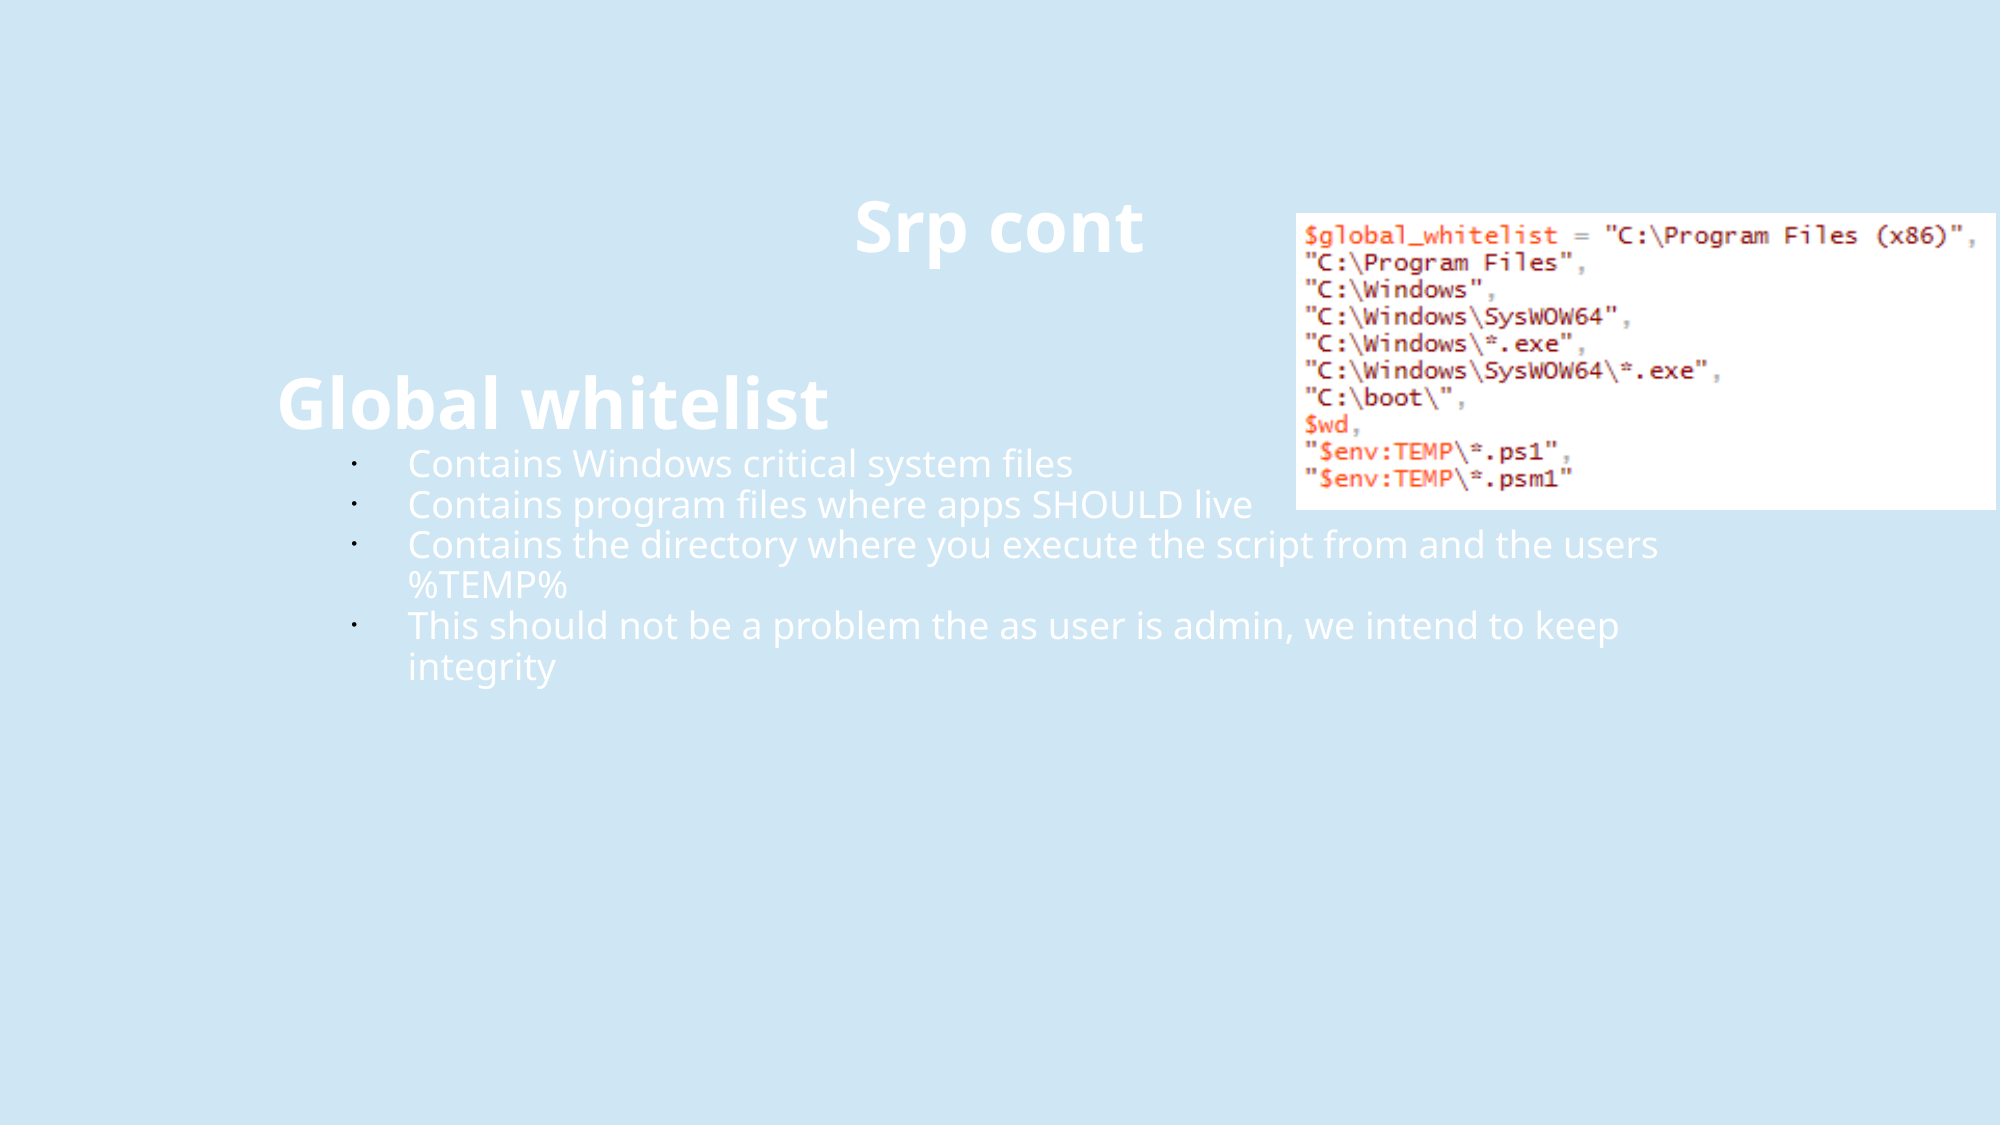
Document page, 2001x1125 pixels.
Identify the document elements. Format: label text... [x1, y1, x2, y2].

picture [1296, 213, 1996, 510]
subtitle Global whitelist Contains Windows critical system files Contains program files where apps SHOULD live Contains the directory where you execute the script from and the users %TEMP% This should not be a problem the as user is admin, we intend to keep integrity [261, 361, 1739, 863]
title Srp cont [261, 184, 1739, 361]
